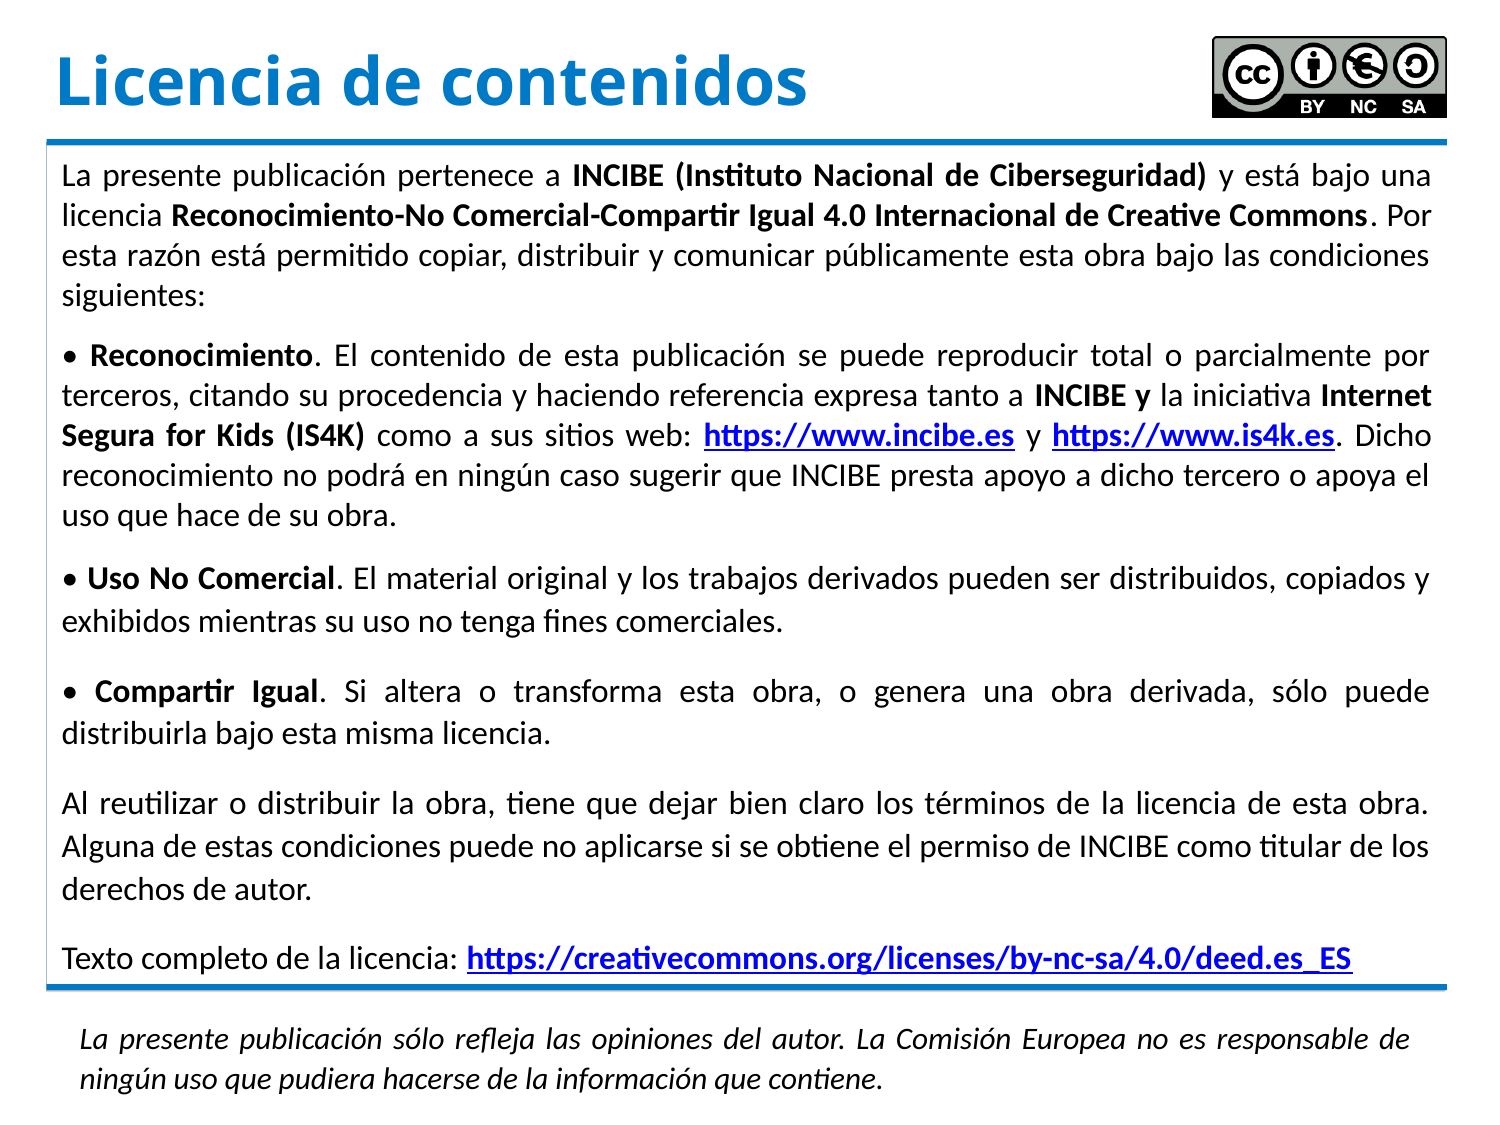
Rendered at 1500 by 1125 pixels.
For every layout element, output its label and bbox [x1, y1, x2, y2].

picture [1212, 36, 1447, 118]
